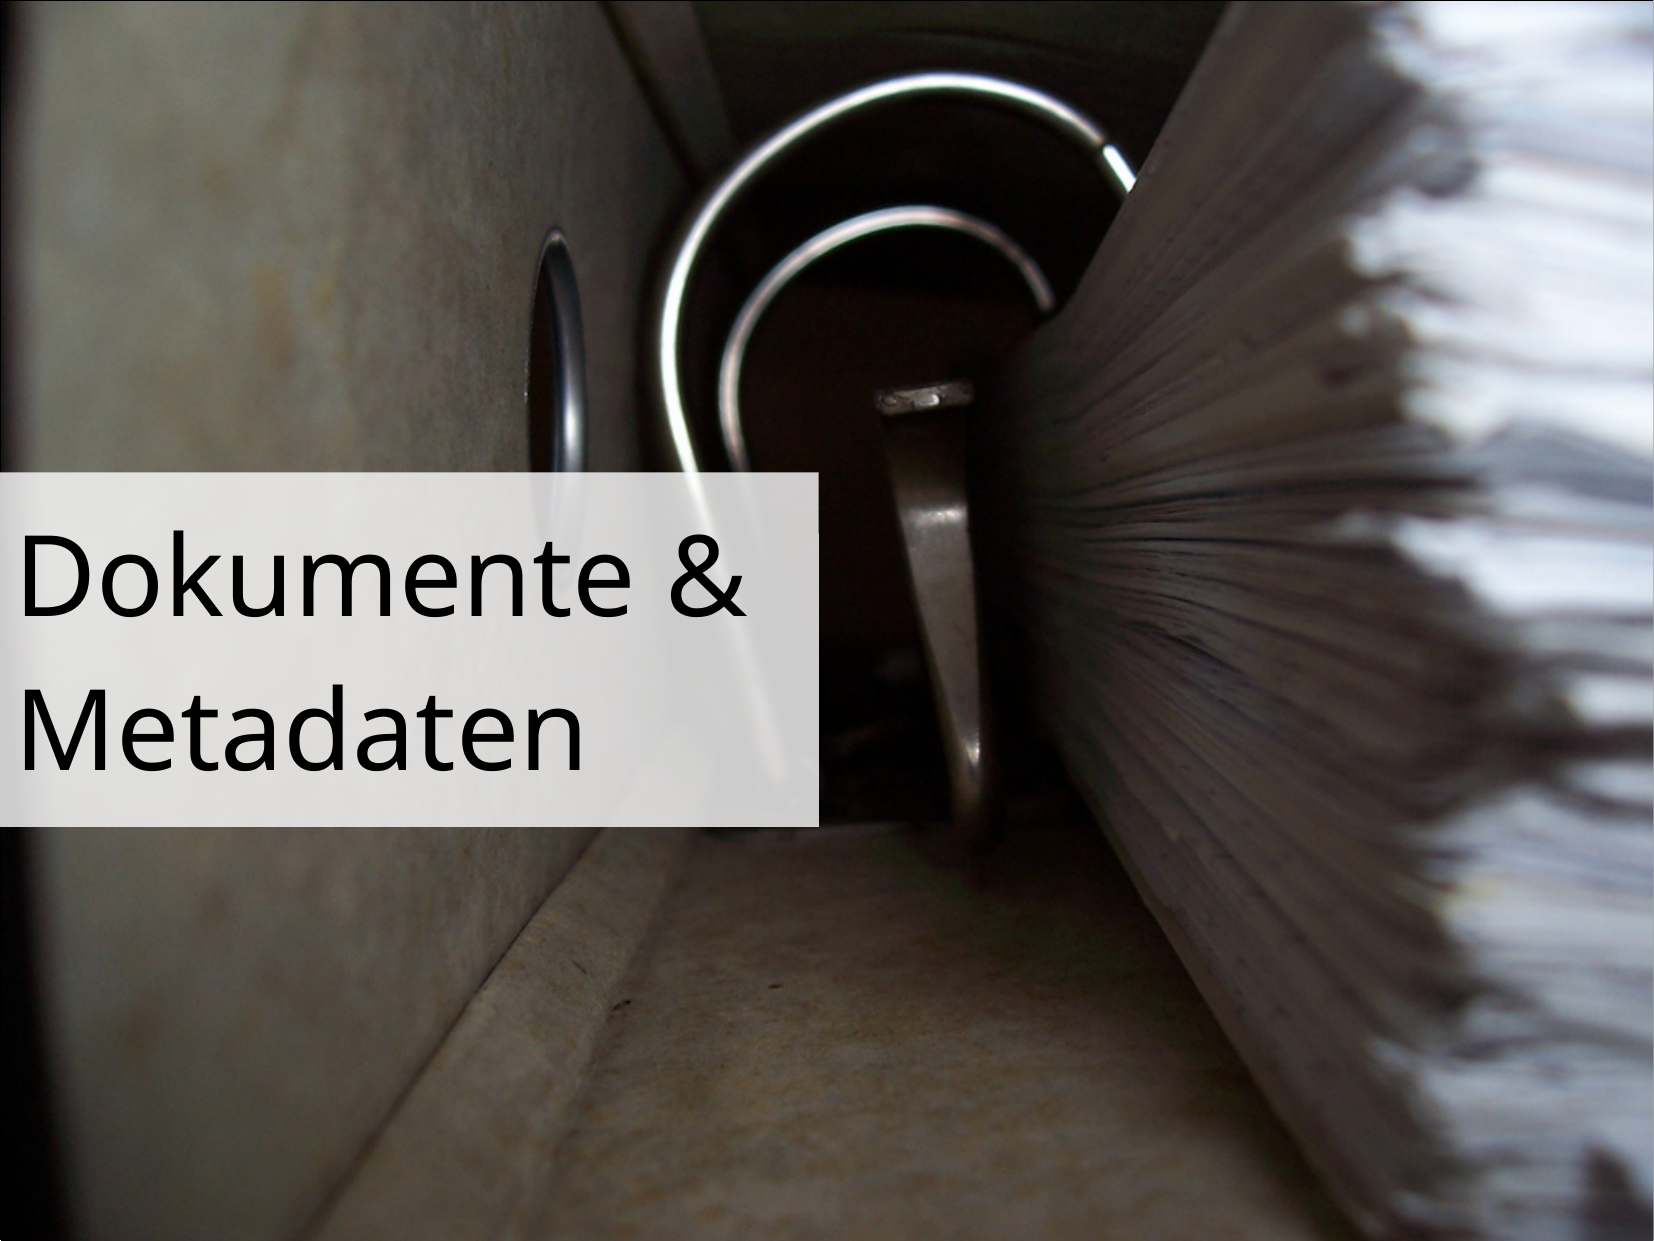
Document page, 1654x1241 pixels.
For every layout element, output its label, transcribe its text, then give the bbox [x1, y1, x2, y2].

text_box Dokumente & Metadaten [0, 472, 819, 827]
picture [1, 1, 1654, 1241]
